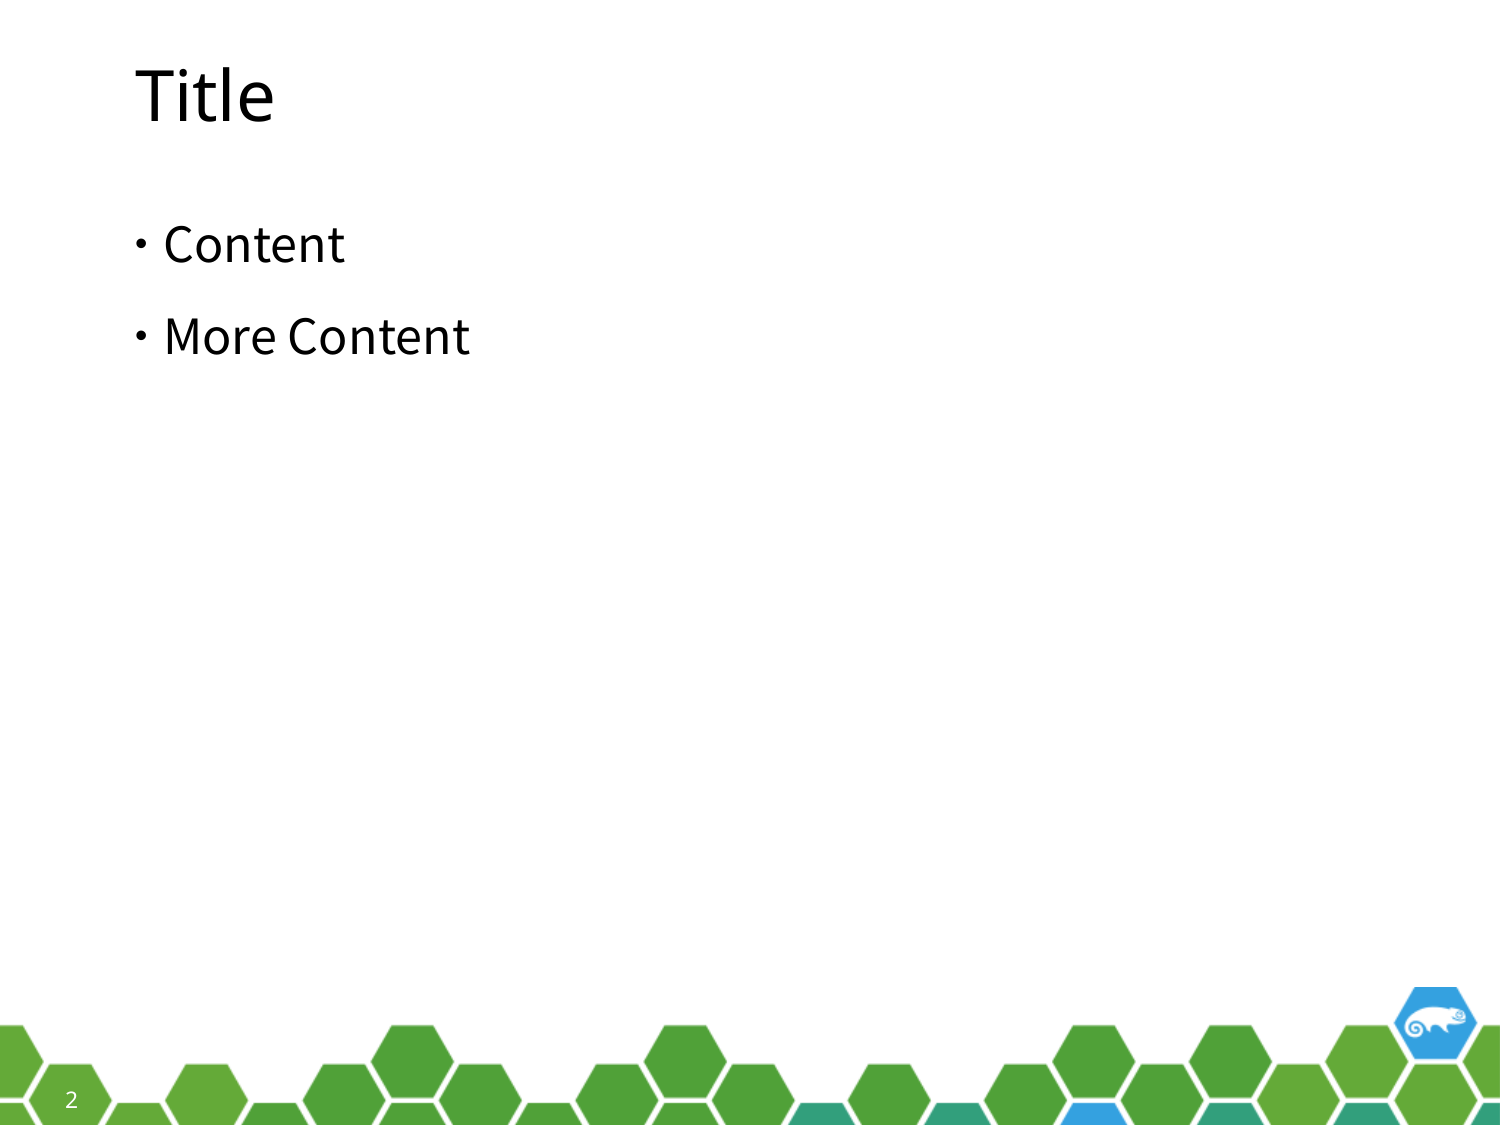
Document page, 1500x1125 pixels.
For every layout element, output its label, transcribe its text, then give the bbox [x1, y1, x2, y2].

picture [0, 987, 1500, 1125]
list Content More Content [135, 208, 1372, 862]
title Title [135, 12, 1372, 175]
